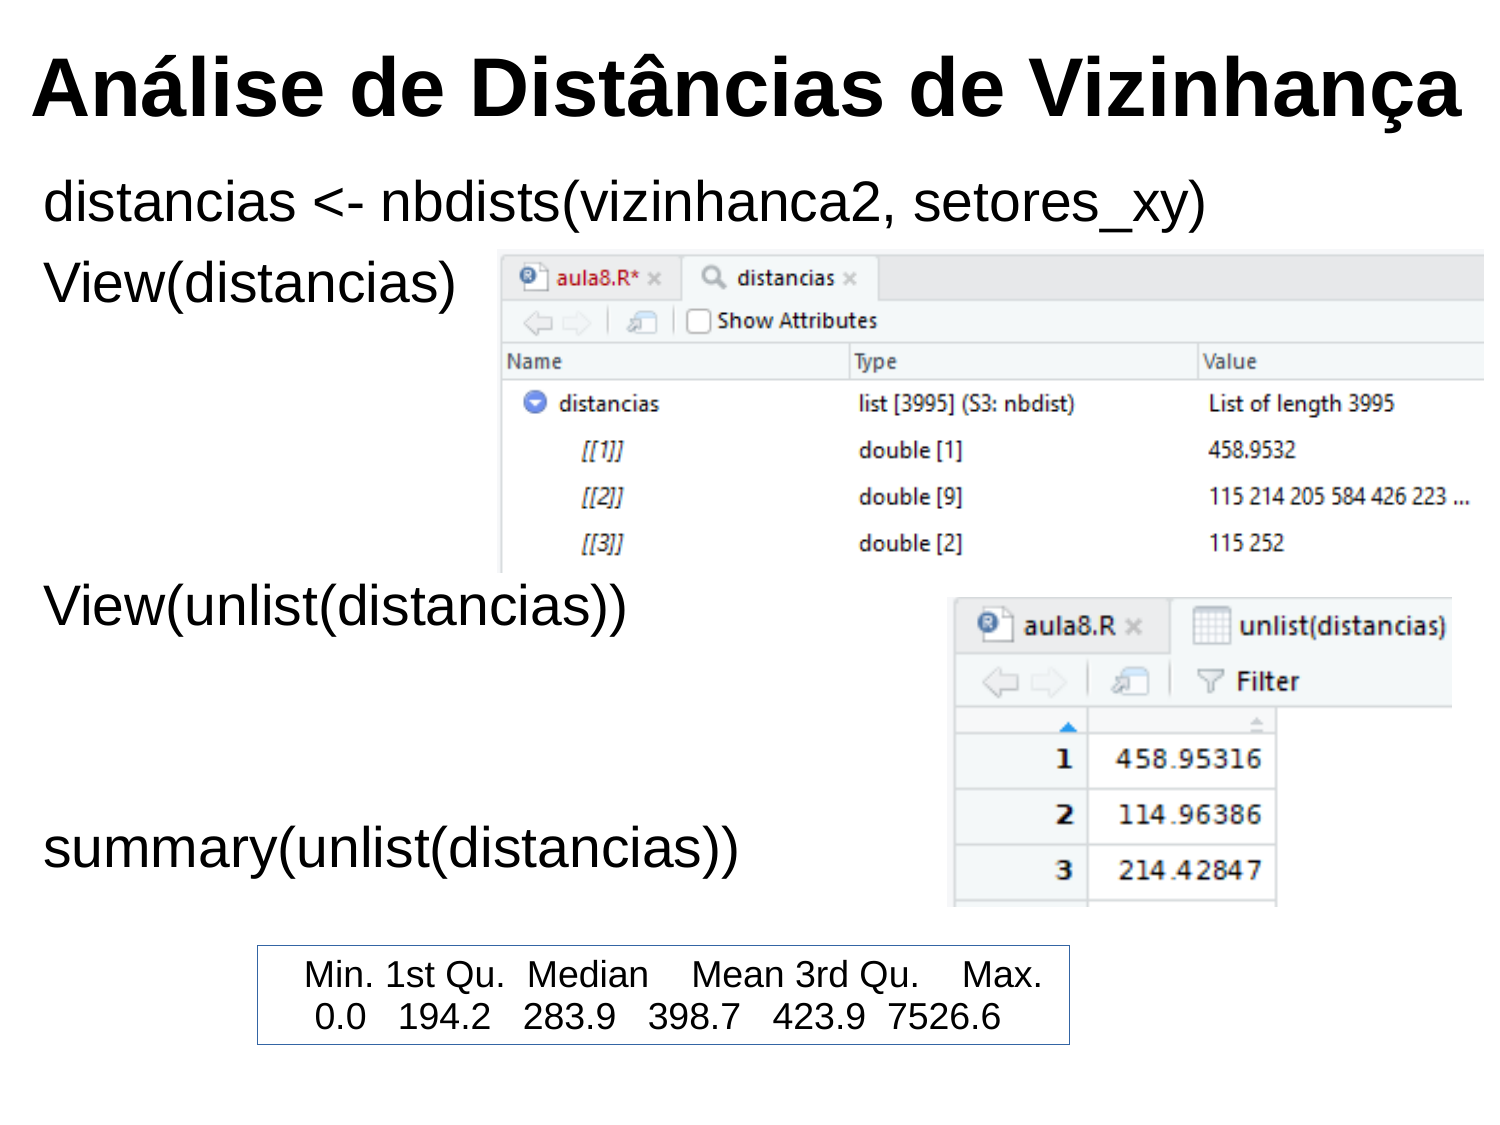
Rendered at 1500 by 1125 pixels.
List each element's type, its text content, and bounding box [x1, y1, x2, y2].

list distancias <- nbdists(vizinhanca2, setores_xy) View(distancias) View(unlist(distancias)) summary(unlist(distancias)) [43, 169, 1436, 884]
text_box Min. 1st Qu. Median Mean 3rd Qu. Max. 0.0 194.2 283.9 398.7 423.9 7526.6 [257, 945, 1070, 1045]
title Análise de Distâncias de Vizinhança [16, 33, 1477, 142]
picture [497, 249, 1484, 573]
picture [947, 597, 1452, 907]
